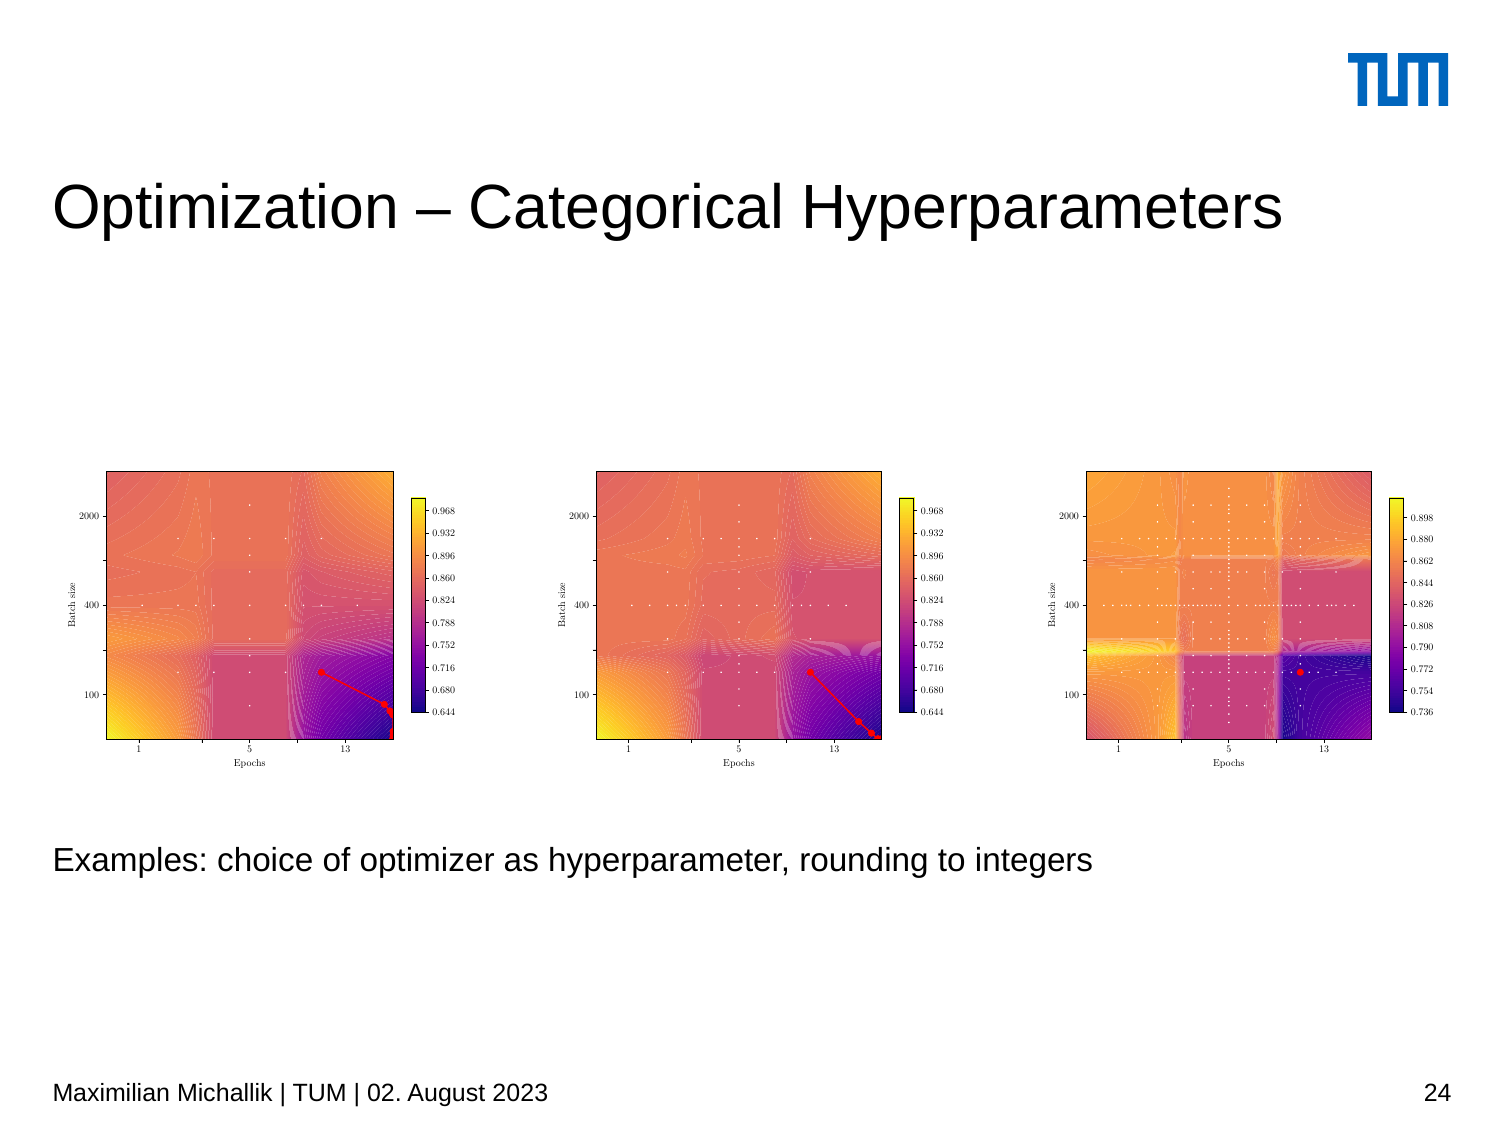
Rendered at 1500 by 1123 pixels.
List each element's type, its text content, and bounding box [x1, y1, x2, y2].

picture [59, 464, 463, 776]
list Examples: choice of optimizer as hyperparameter, rounding to integers [52, 330, 1441, 996]
title Optimization – Categorical Hyperparameters [52, 171, 1453, 242]
picture [549, 464, 952, 776]
picture [1038, 464, 1441, 776]
